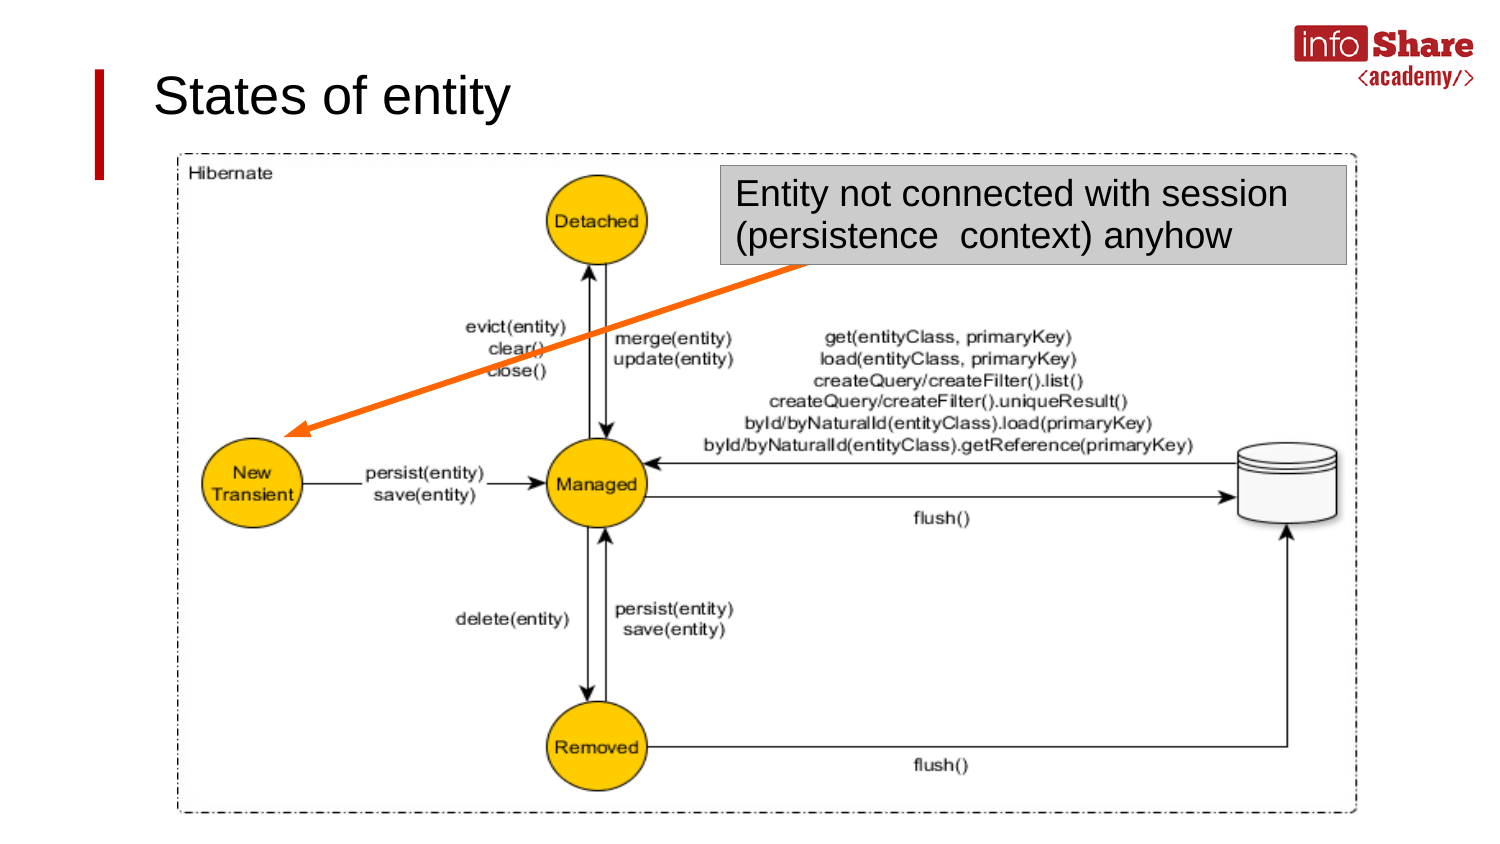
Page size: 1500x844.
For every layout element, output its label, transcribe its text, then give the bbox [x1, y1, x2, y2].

title States of entity [138, 45, 668, 187]
picture [1267, 0, 1500, 117]
picture [177, 153, 1359, 815]
text_box Entity not connected with session (persistence context) anyhow [720, 165, 1347, 265]
